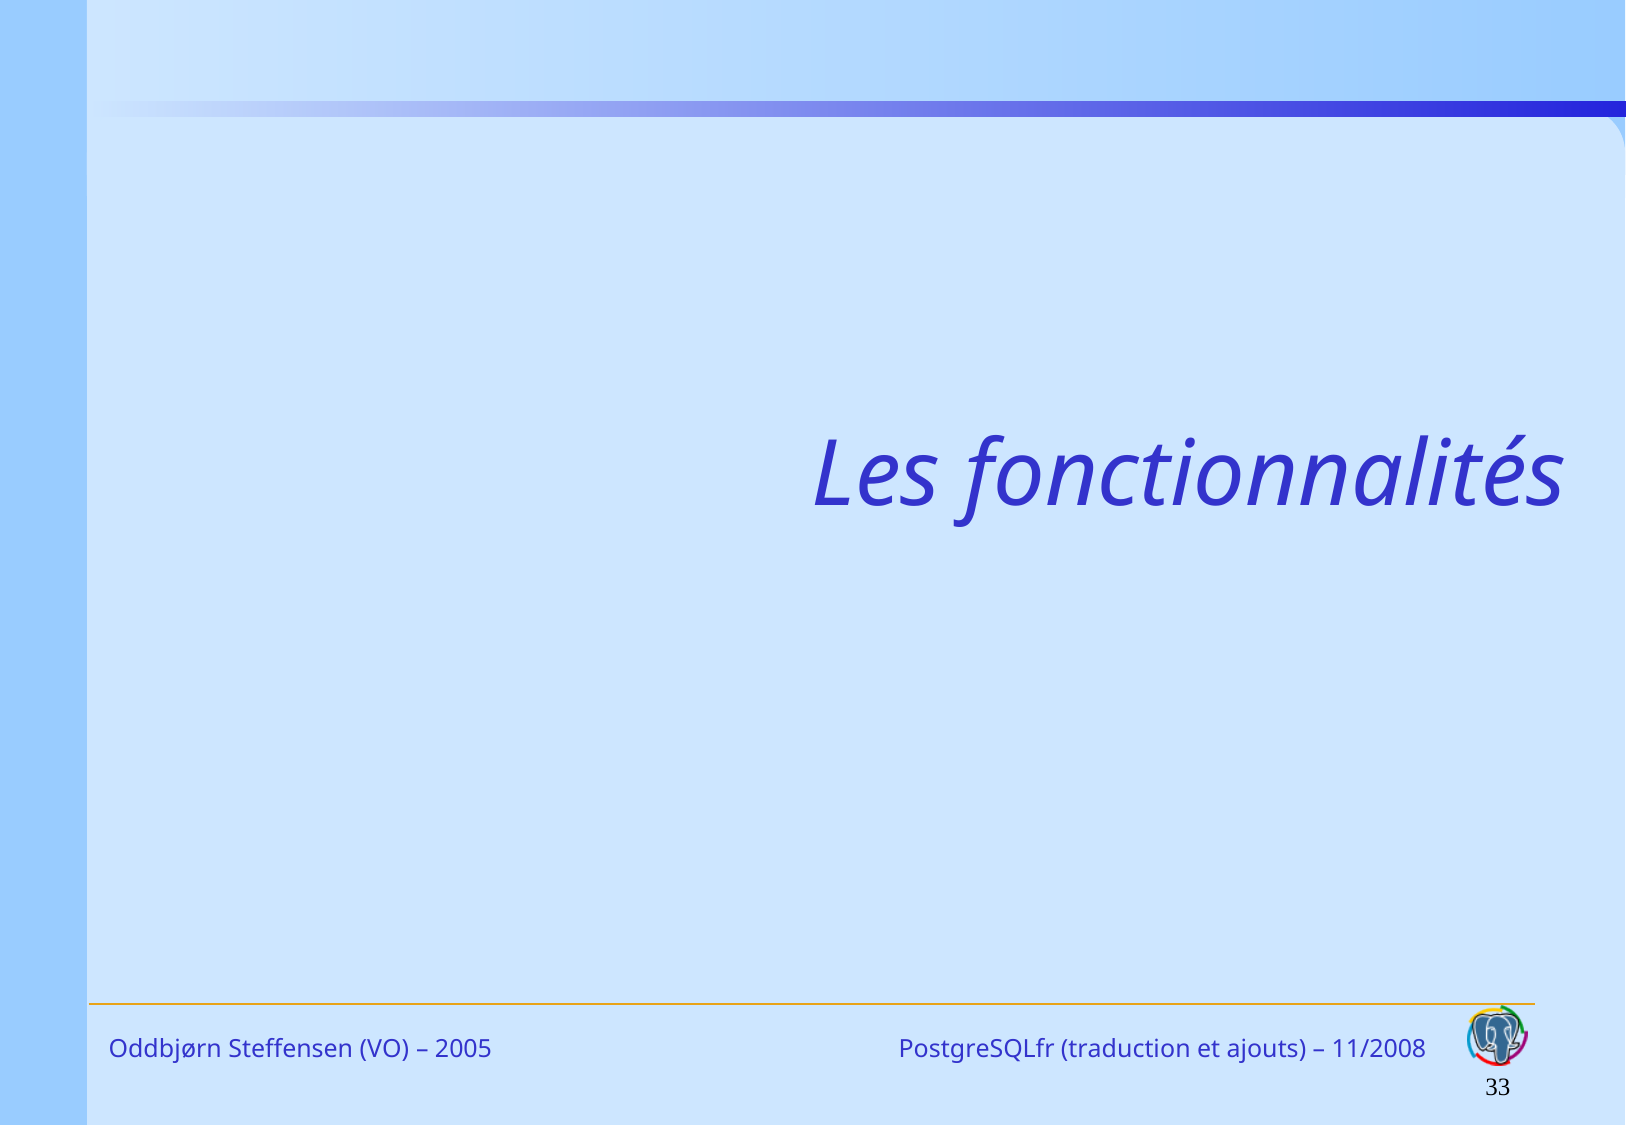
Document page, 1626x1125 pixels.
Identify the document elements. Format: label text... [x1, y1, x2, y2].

picture [1467, 1005, 1528, 1066]
title Les fonctionnalités [0, 349, 1568, 591]
